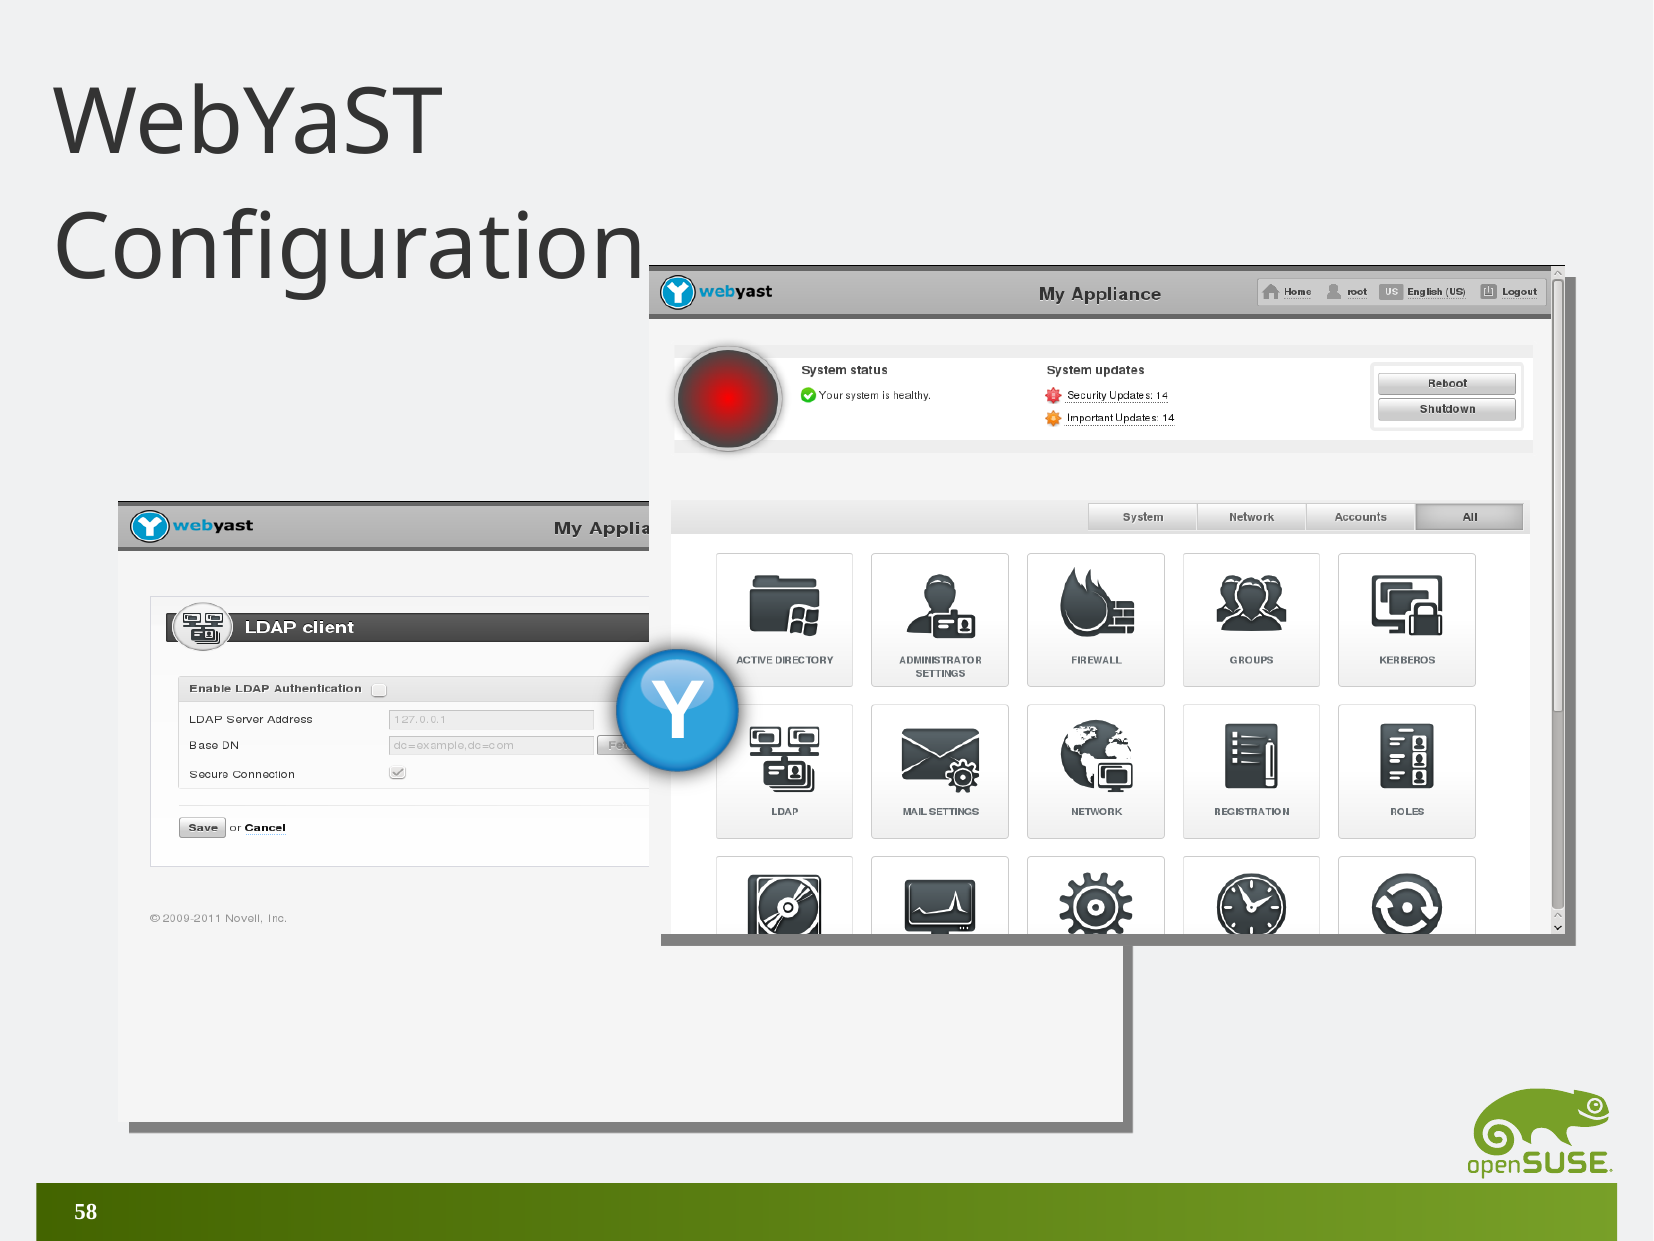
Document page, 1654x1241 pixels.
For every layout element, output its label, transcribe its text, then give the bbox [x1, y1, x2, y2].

text_box WebYaST Configuration [37, 47, 991, 191]
picture [0, 0, 1654, 1241]
